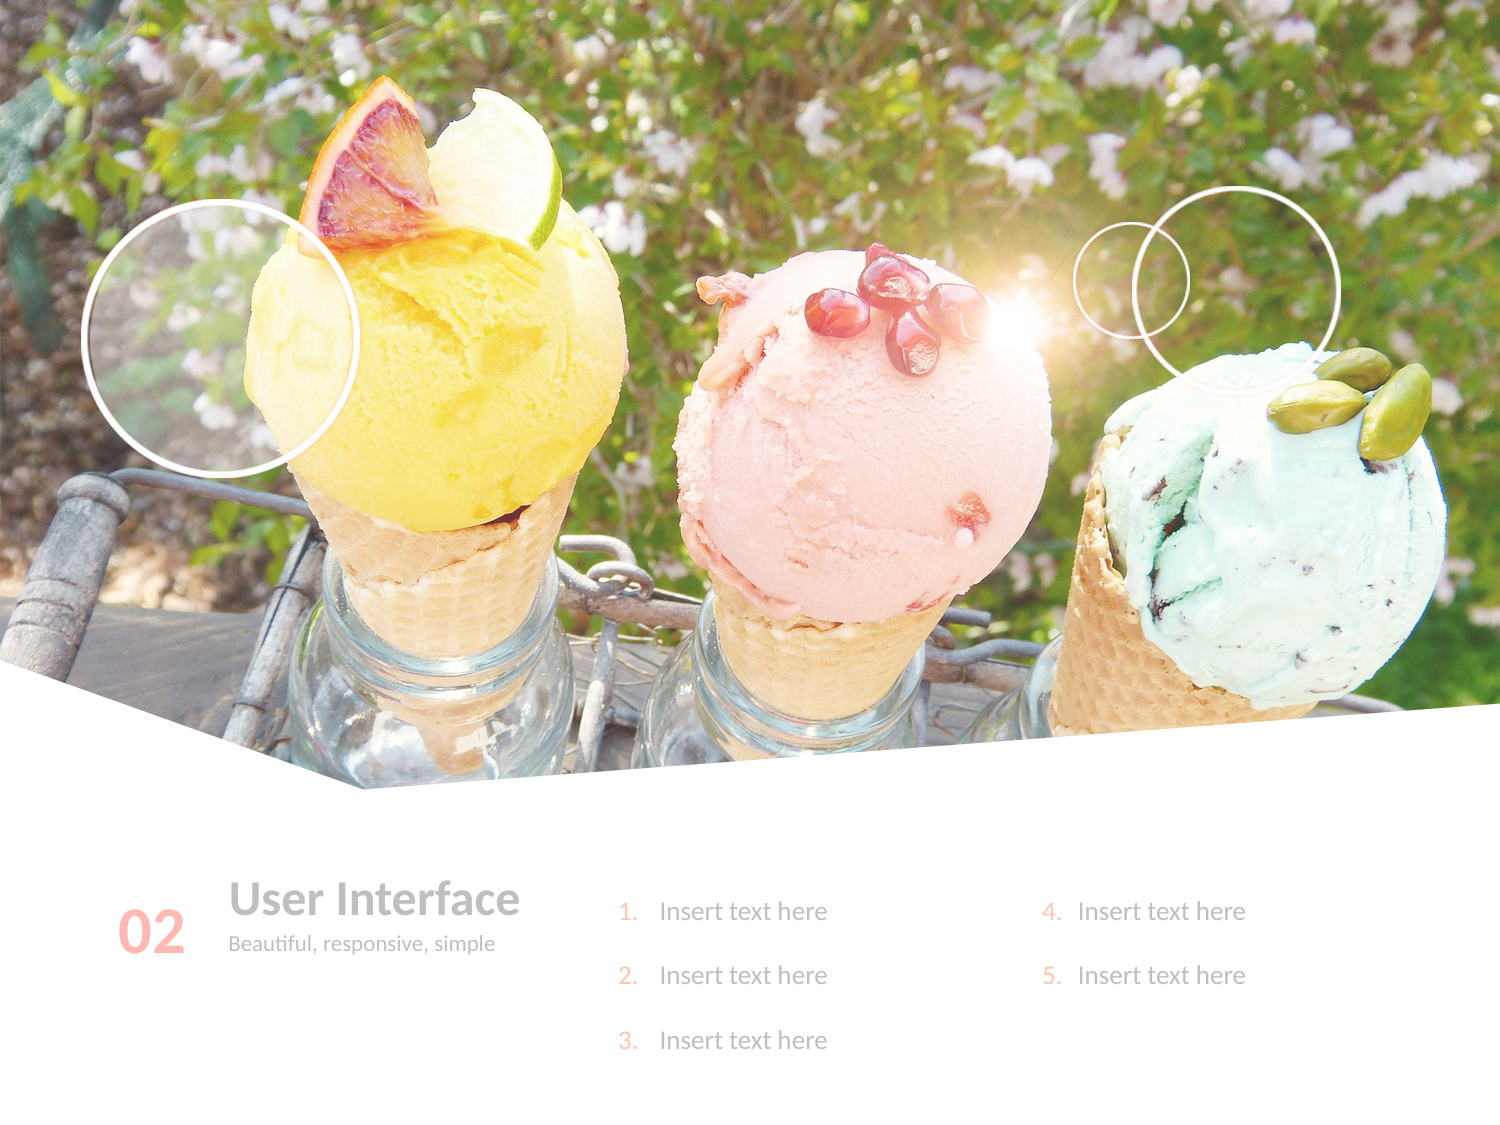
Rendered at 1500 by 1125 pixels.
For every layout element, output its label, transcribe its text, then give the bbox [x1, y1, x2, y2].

picture [0, 0, 1500, 1125]
text_box 02 [103, 878, 201, 974]
text_box Insert text here Insert text here Insert text here [603, 852, 1021, 1125]
text_box Beautiful, responsive, simple [213, 920, 616, 964]
text_box Insert text here Insert text here [1021, 852, 1471, 1125]
text_box User Interface [213, 857, 643, 933]
